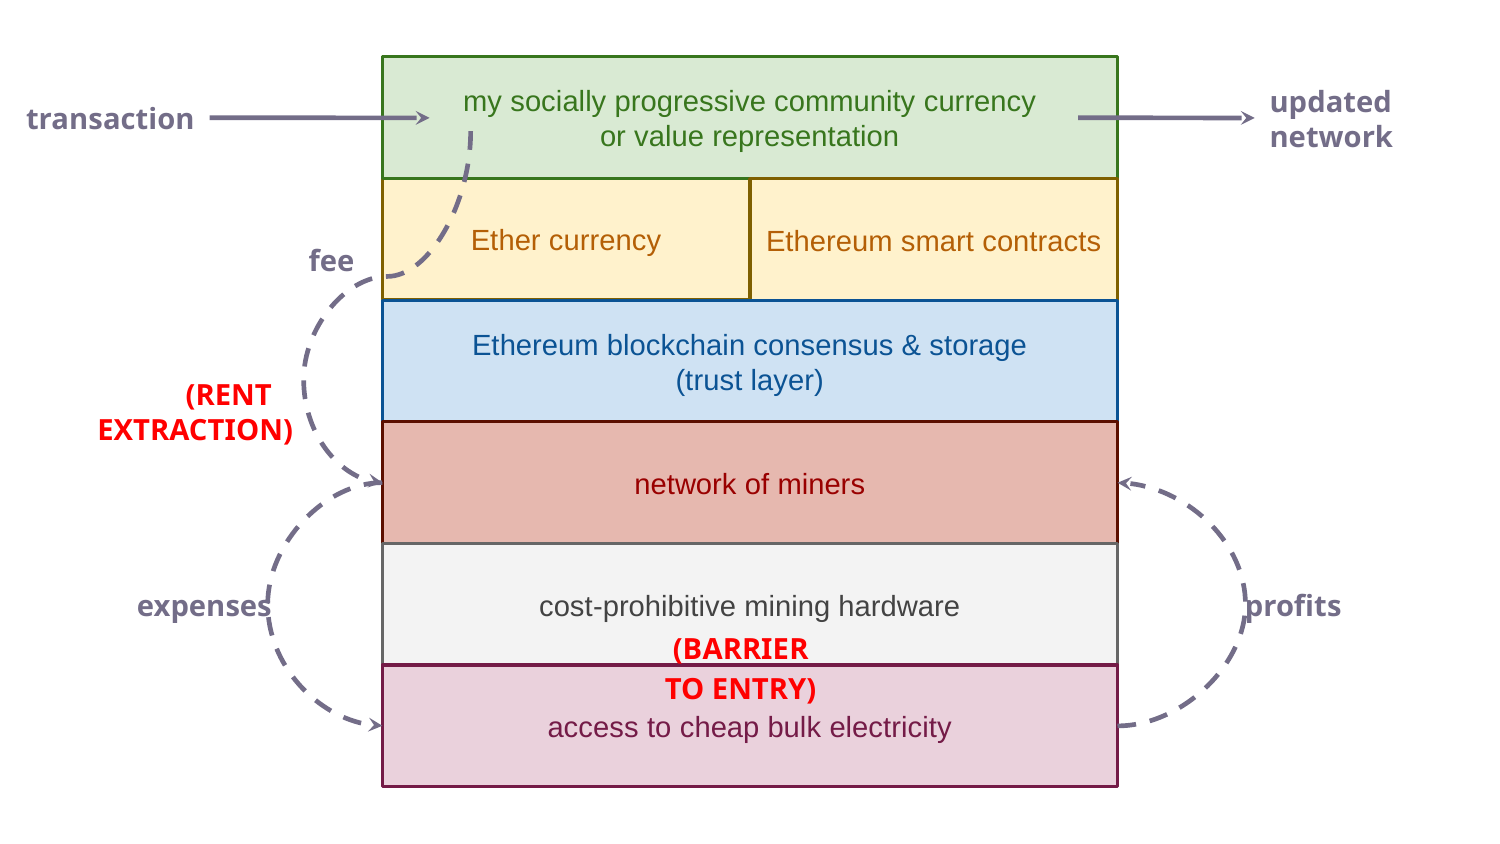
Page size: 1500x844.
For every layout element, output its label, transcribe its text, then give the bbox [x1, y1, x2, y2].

text_box network of miners [382, 421, 1118, 543]
text_box (BARRIER TO ENTRY) [644, 610, 837, 762]
text_box (RENT EXTRACTION) [74, 361, 316, 513]
text_box updated network [1254, 77, 1438, 158]
text_box my socially progressive community currency or value representation [382, 56, 1118, 179]
text_box cost-prohibitive mining hardware [382, 543, 1118, 665]
text_box Ethereum smart contracts [749, 178, 1118, 300]
text_box Ether currency [382, 179, 749, 300]
text_box expenses [103, 564, 287, 645]
text_box Ethereum blockchain consensus & storage (trust layer) [382, 300, 1118, 421]
text_box transaction [0, 77, 210, 158]
text_box fee [128, 219, 370, 300]
text_box profits [1229, 564, 1413, 645]
text_box access to cheap bulk electricity [382, 665, 1118, 787]
